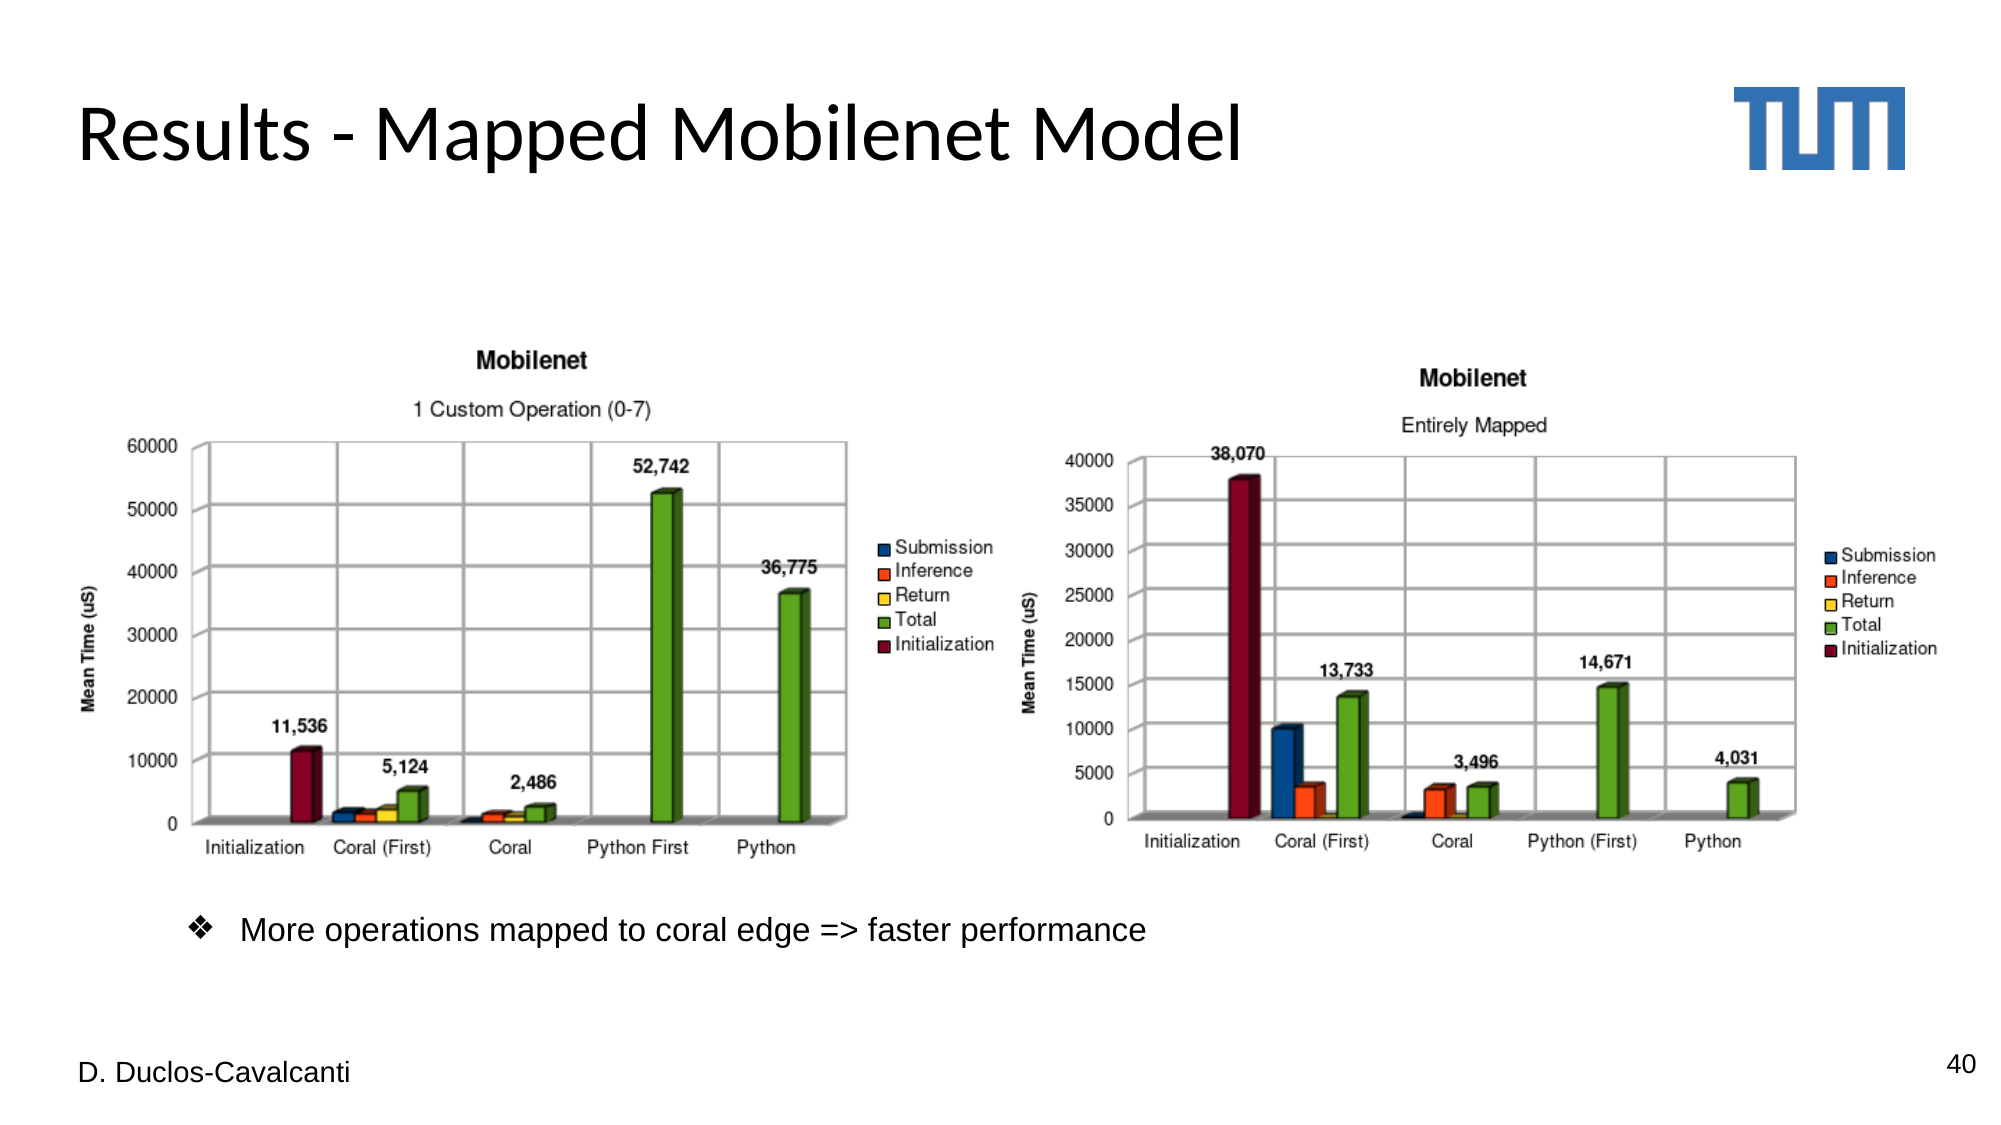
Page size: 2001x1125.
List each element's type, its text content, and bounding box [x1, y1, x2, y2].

text_box D. Duclos-Cavalcanti [62, 1038, 383, 1104]
picture [51, 326, 1954, 870]
text_box Results - Mapped Mobilenet Model [62, 64, 1698, 192]
text_box More operations mapped to coral edge => faster performance [149, 893, 1194, 964]
picture [1734, 87, 1905, 170]
slide_number <number> [1871, 1038, 1992, 1125]
